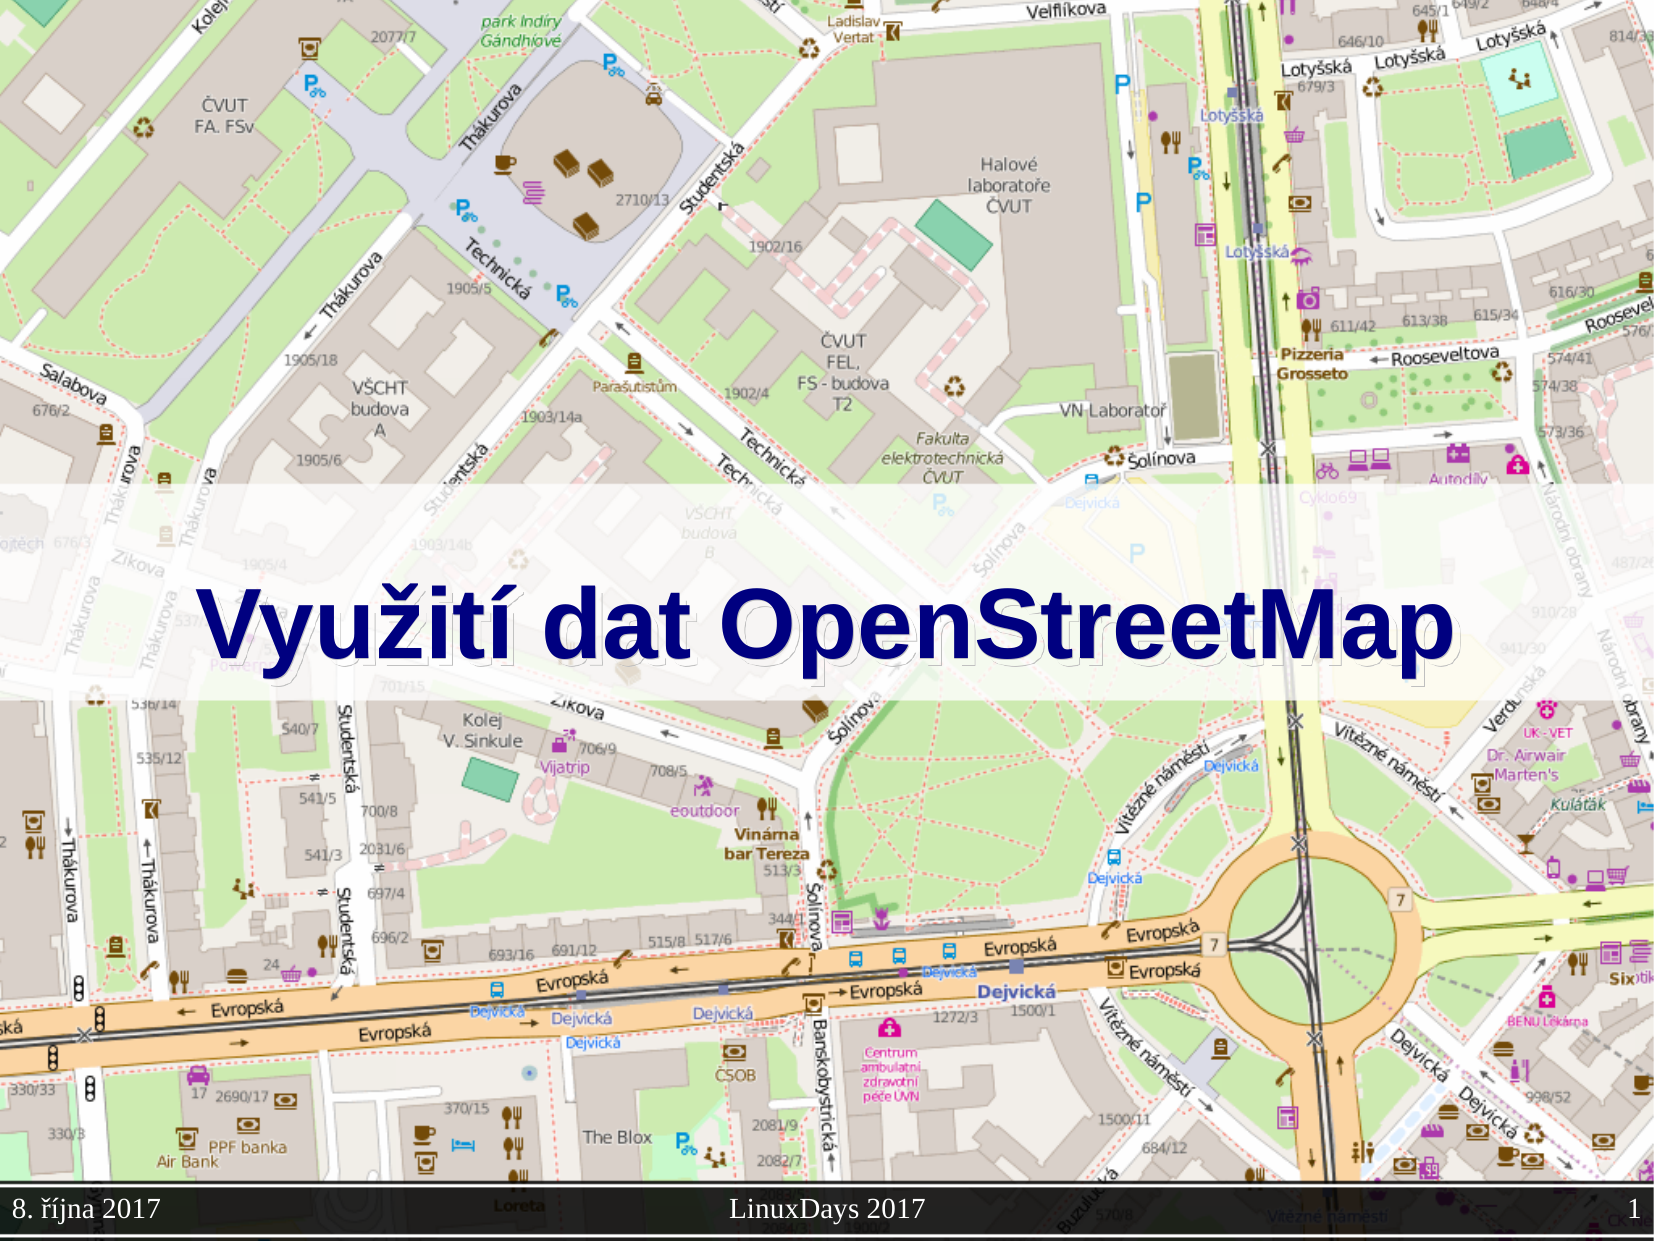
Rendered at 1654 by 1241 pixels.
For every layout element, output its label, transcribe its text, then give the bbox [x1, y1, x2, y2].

picture [0, 0, 1654, 1241]
subtitle Využití dat OpenStreetMap [82, 472, 1571, 721]
